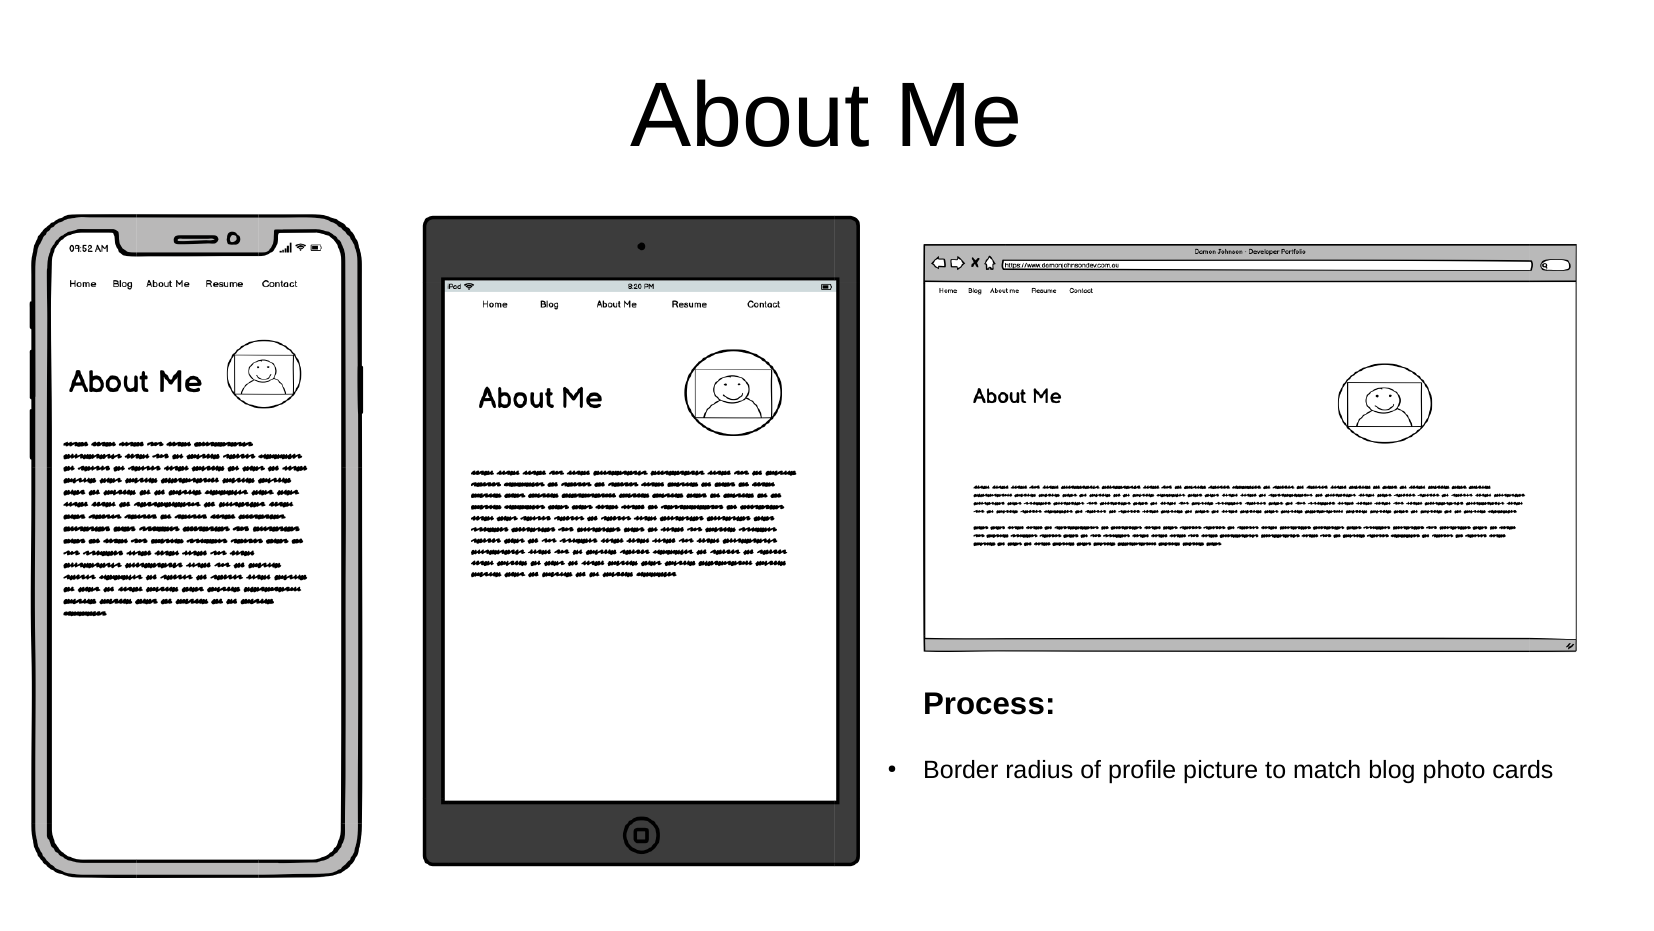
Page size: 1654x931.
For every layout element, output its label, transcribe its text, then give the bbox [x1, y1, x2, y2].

title About Me [82, 37, 1571, 193]
text_box Process: Border radius of profile picture to match blog photo cards [872, 679, 1641, 904]
picture [21, 206, 887, 886]
picture [915, 236, 1584, 679]
